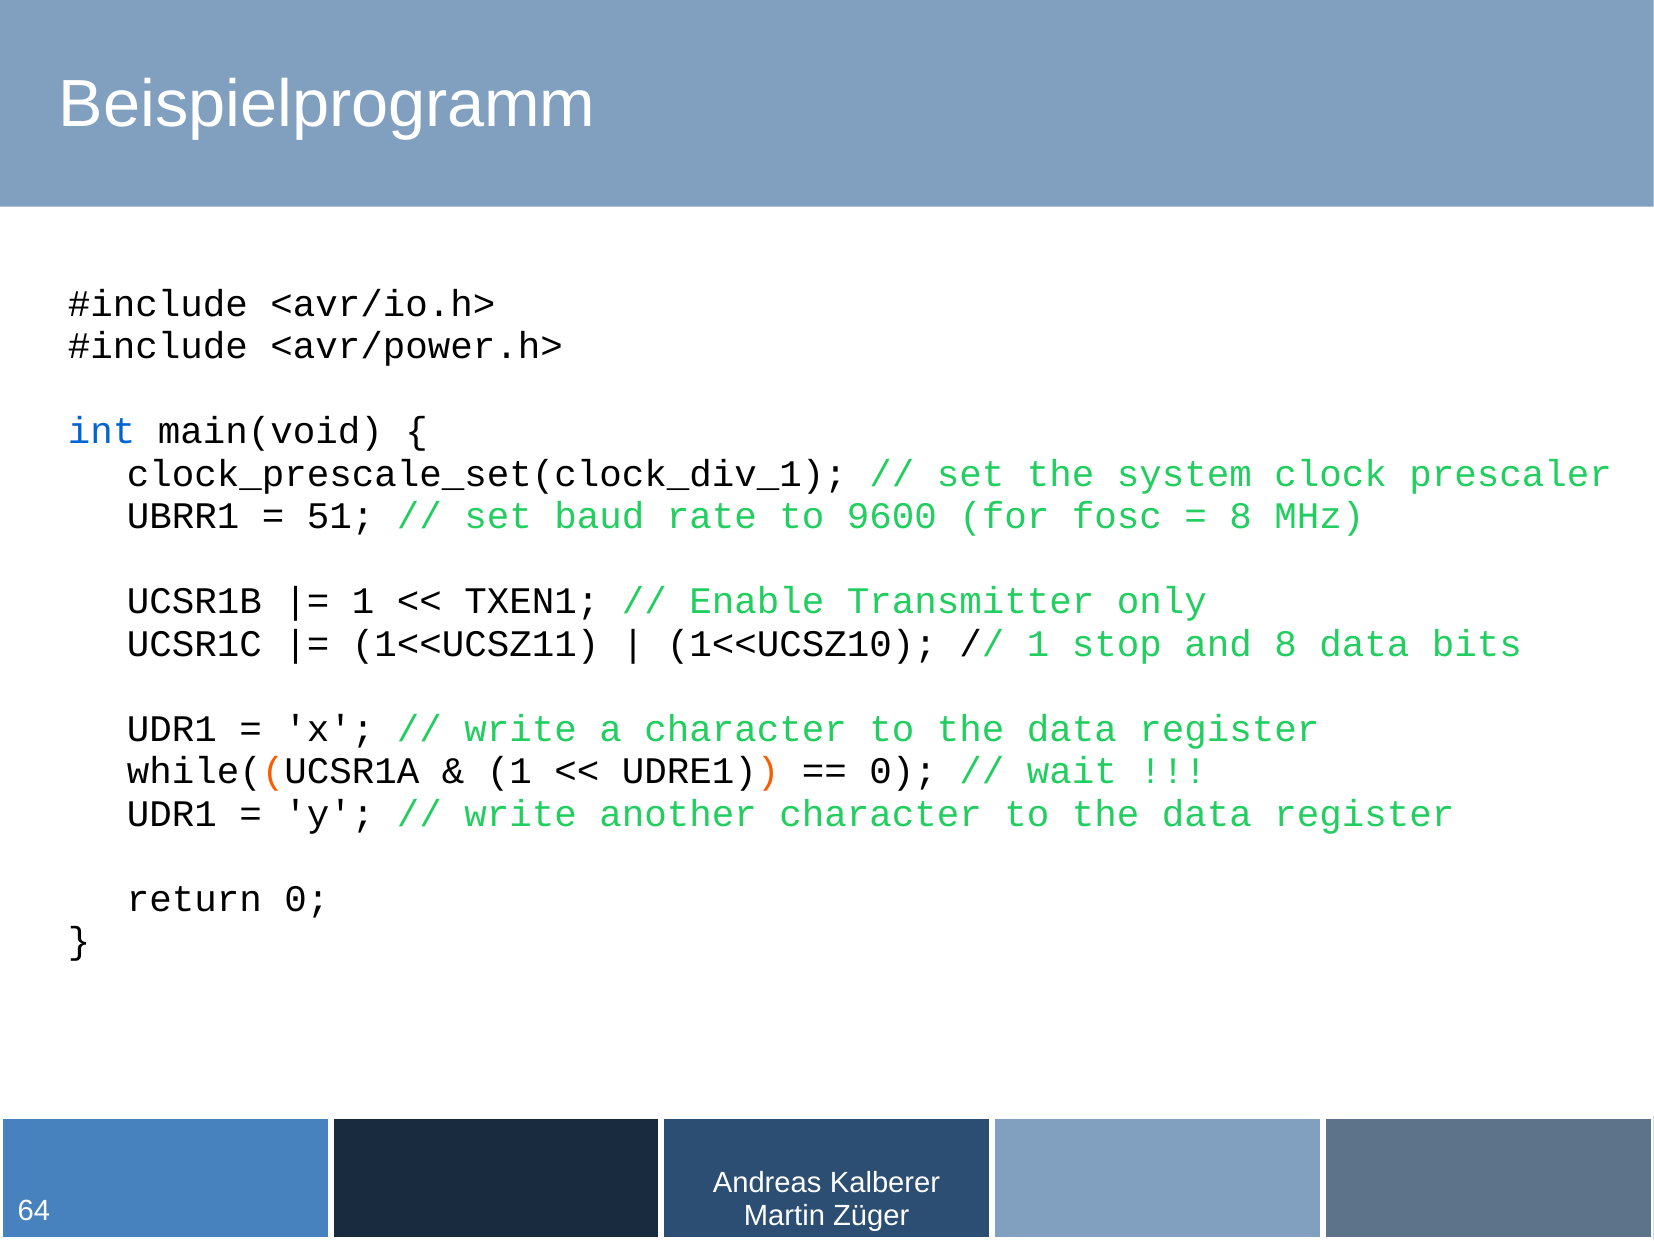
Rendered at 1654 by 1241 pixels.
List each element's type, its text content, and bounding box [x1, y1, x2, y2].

title Beispielprogramm [59, 29, 1595, 178]
text_box #include <avr/io.h> #include <avr/power.h> int main(void) { clock_prescale_set(clock_div_1); // set the system clock prescaler UBRR1 = 51; // set baud rate to 9600 (for fosc = 8 MHz) UCSR1B |= 1 << TXEN1; // Enable Transmitter only UCSR1C |= (1<<UCSZ11) | (1<<UCSZ10); // 1 stop and 8 data bits UDR1 = 'x'; // write a character to the data register while((UCSR1A & (1 << UDRE1)) == 0); // wait !!! UDR1 = 'y'; // write another character to the data register return 0; } [53, 277, 1630, 1040]
